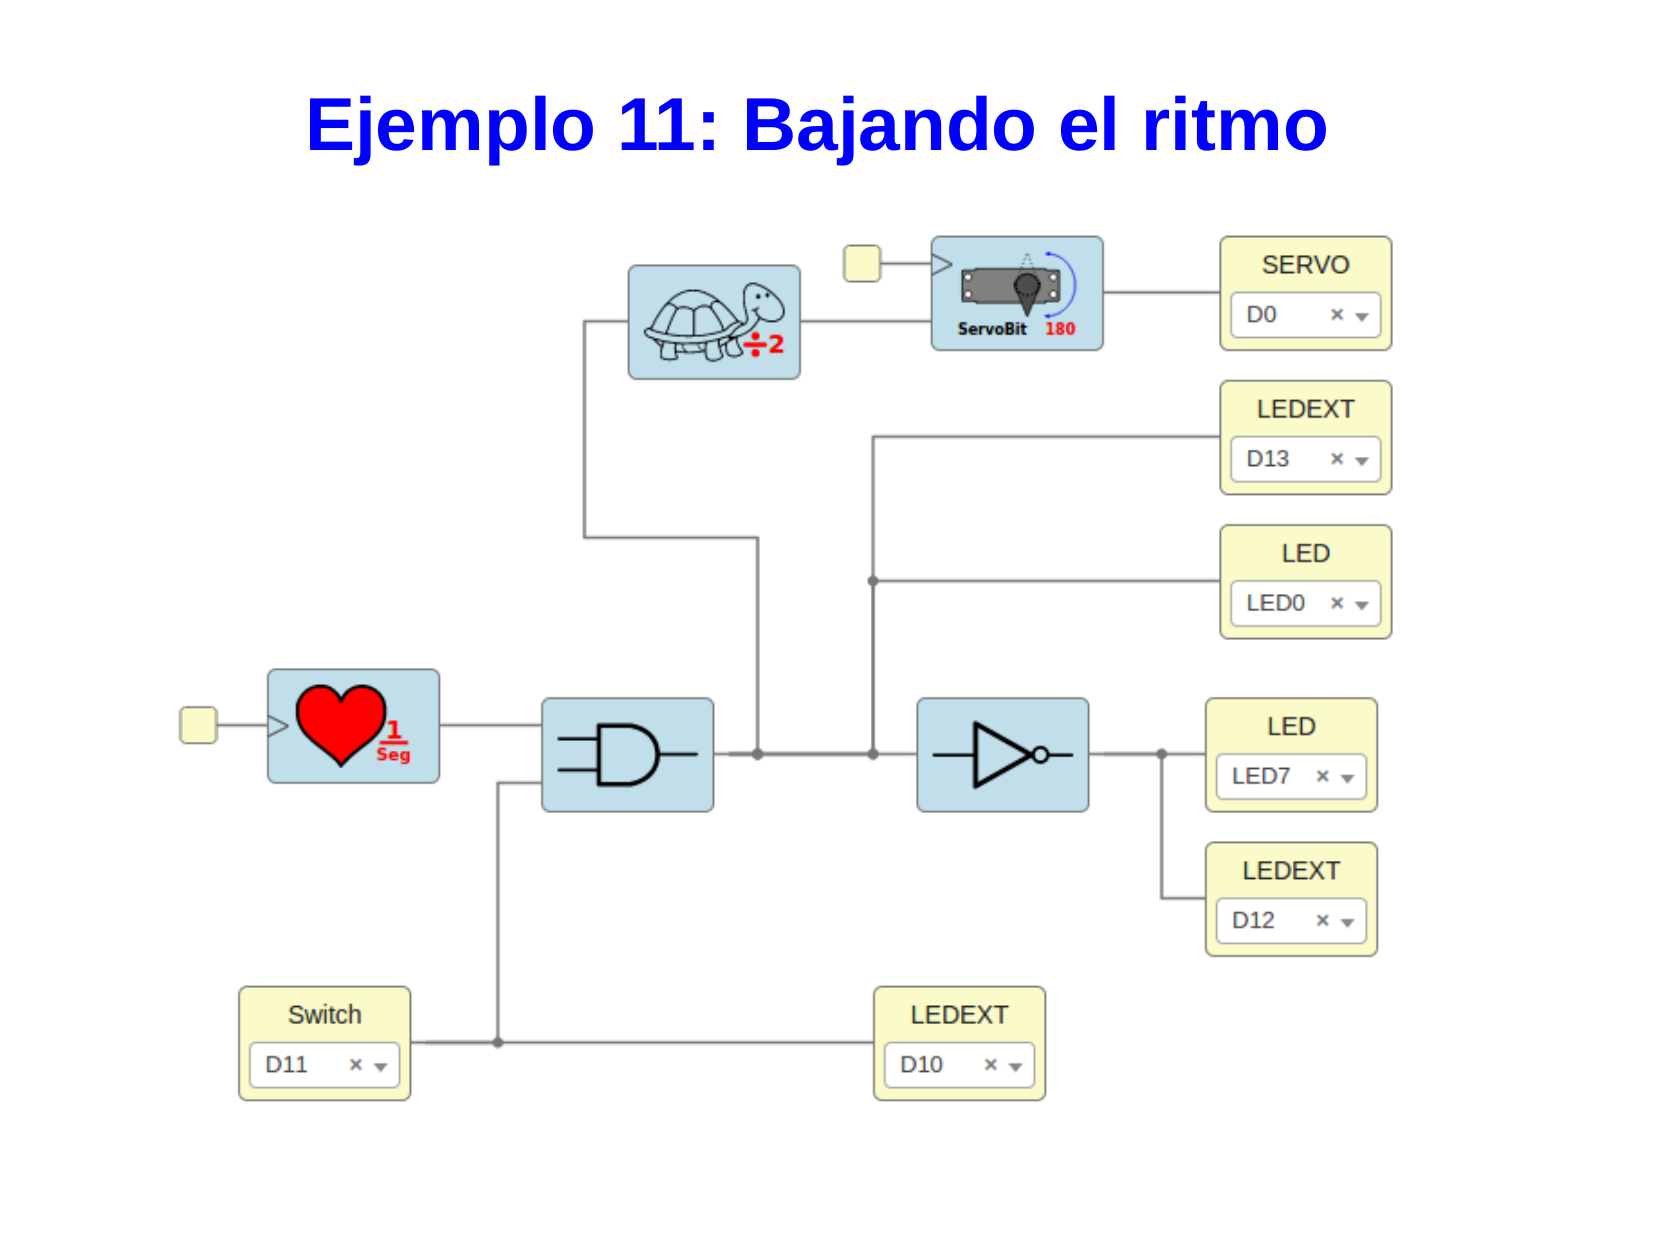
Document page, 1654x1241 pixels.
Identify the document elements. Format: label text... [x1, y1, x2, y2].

picture [161, 218, 1411, 1126]
text_box Ejemplo 11: Bajando el ritmo [90, 75, 1546, 174]
